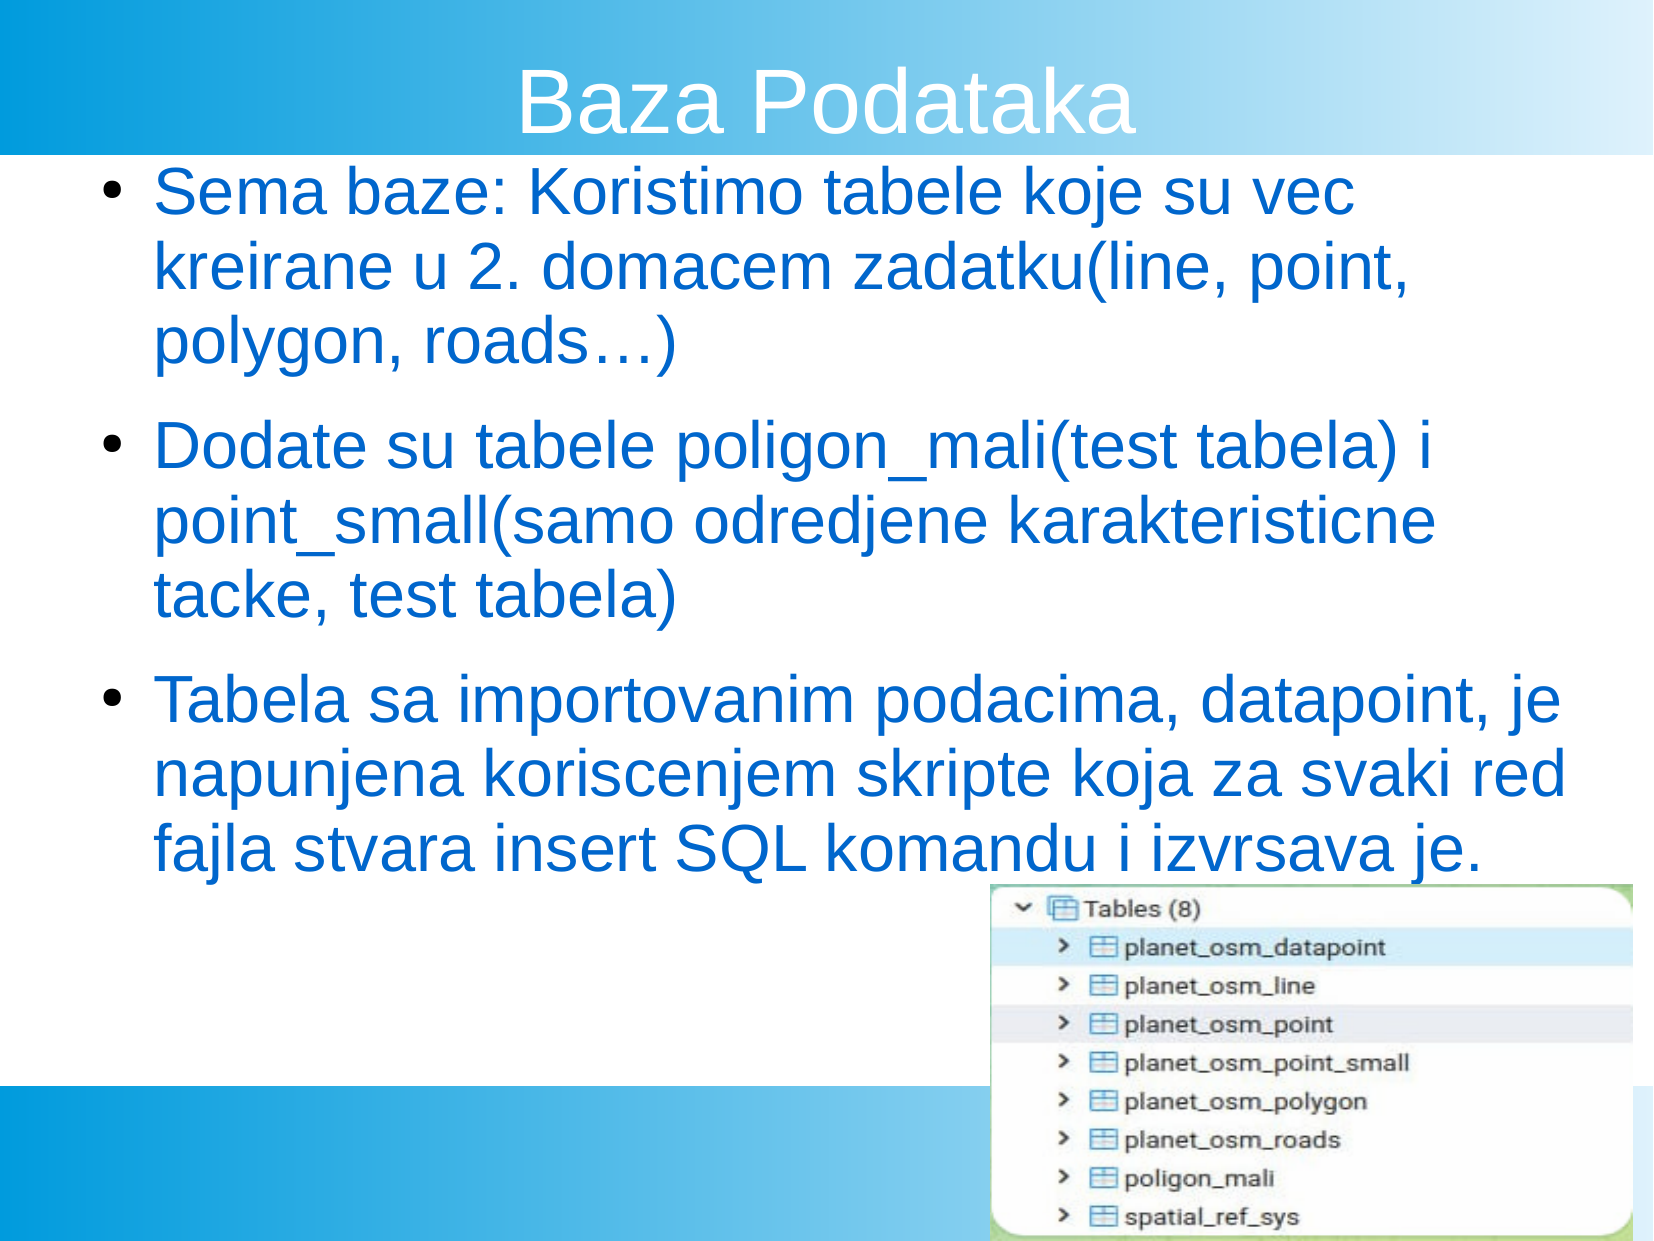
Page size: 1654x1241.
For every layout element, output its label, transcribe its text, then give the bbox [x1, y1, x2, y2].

picture [990, 884, 1633, 1241]
title Baza Podataka [82, 49, 1571, 154]
list Sema baze: Koristimo tabele koje su vec kreirane u 2. domacem zadatku(line, point, polygon, roads…) Dodate su tabele poligon_mali(test tabela) i point_small(samo odredjene karakteristicne tacke, test tabela) Tabela sa importovanim podacima, datapoint, je napunjena koriscenjem skripte koja za svaki red fajla stvara insert SQL komandu i izvrsava je. [82, 154, 1571, 874]
